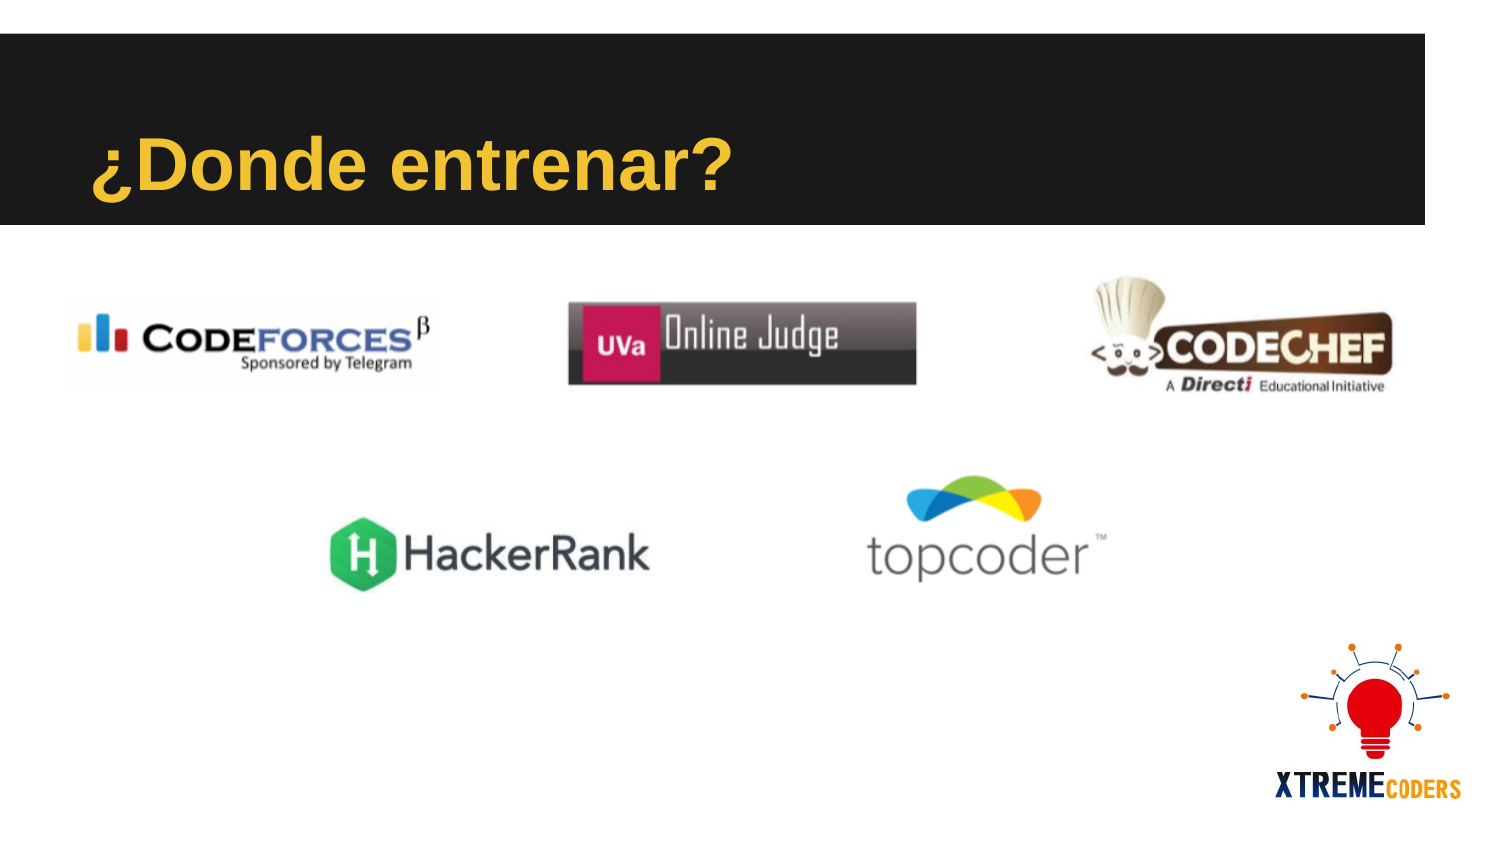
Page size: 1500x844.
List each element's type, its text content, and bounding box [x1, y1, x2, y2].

picture [59, 271, 1413, 631]
picture [1275, 640, 1465, 804]
text_box ¿Donde entrenar? [74, 33, 1425, 221]
